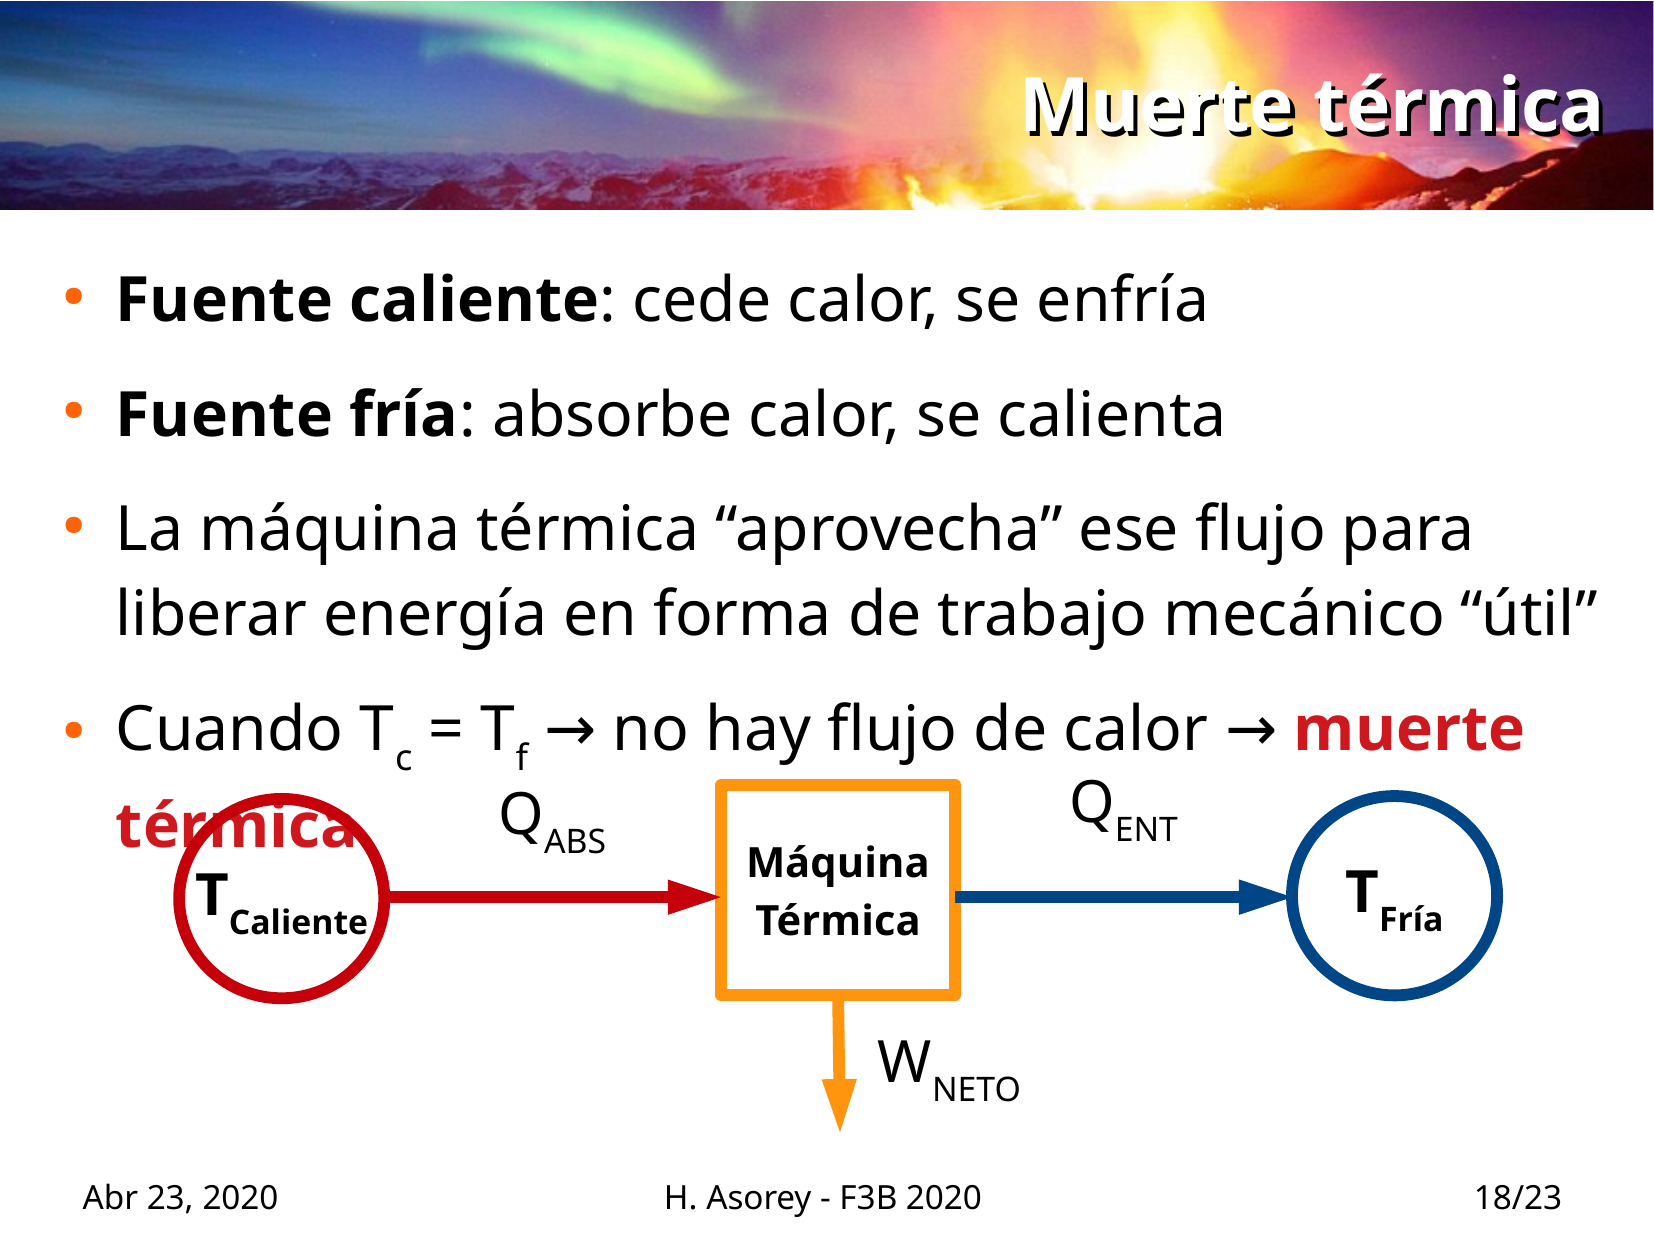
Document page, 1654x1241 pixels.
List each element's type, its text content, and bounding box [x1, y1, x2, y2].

text_box Máquina Térmica [720, 784, 956, 996]
text_box TCaliente [179, 798, 385, 999]
text_box WNETO [805, 1013, 1094, 1223]
title Muerte térmica [45, 15, 1606, 191]
list Fuente caliente: cede calor, se enfría Fuente fría: absorbe calor, se calienta La máquina térmica “aprovecha” ese flujo para liberar energía en forma de trabajo mecánico “útil” Cuando Tc = Tf → no hay flujo de calor → muerte térmica [45, 255, 1606, 1156]
text_box TFría [1292, 796, 1498, 996]
picture [0, 1, 1654, 210]
